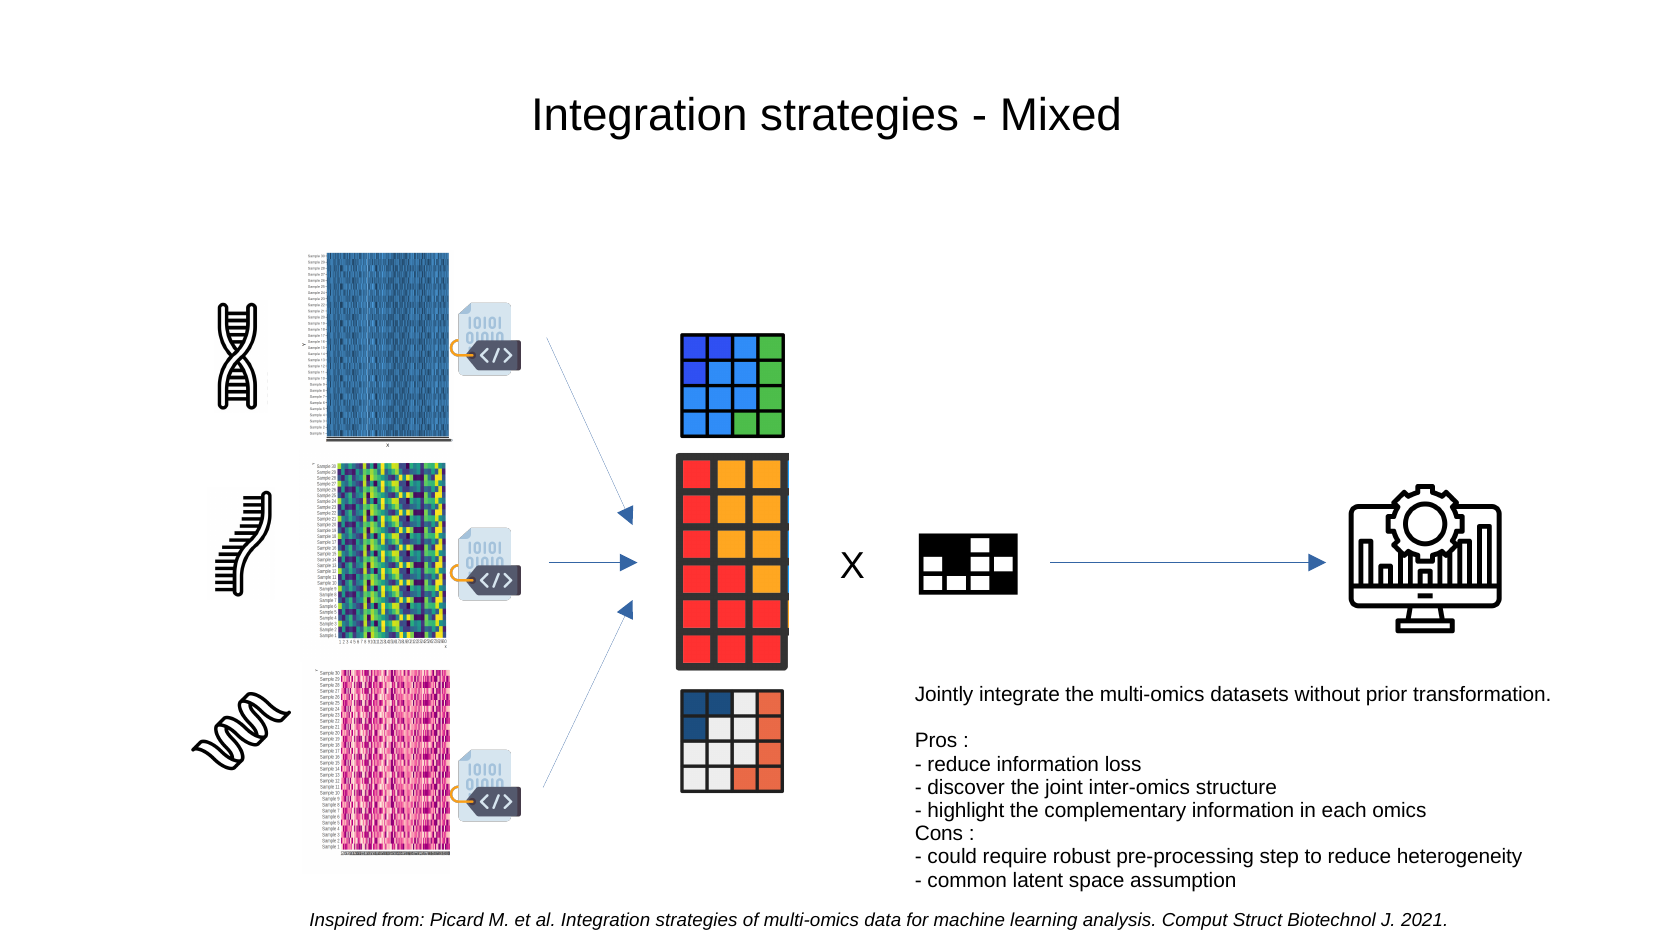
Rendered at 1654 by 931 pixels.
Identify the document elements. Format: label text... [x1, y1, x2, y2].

picture [214, 300, 268, 413]
text_box X [825, 537, 880, 595]
picture [909, 505, 1022, 618]
picture [207, 487, 275, 600]
picture [675, 447, 789, 676]
picture [299, 250, 526, 874]
picture [675, 684, 789, 798]
text_box Jointly integrate the multi-omics datasets without prior transformation. Pros : - reduce information loss - discover the joint inter-omics structure - highlight the complementary information in each omics Cons : - could require robust pre-processing step to reduce heterogeneity - common latent space assumption [900, 675, 1592, 900]
picture [675, 328, 790, 443]
text_box Inspired from: Picard M. et al. Integration strategies of multi-omics data for machine learning analysis. Comput Struct Biotechnol J. 2021. [294, 901, 1463, 931]
title Integration strategies - Mixed [82, 37, 1571, 193]
picture [184, 674, 298, 788]
picture [1346, 479, 1504, 638]
